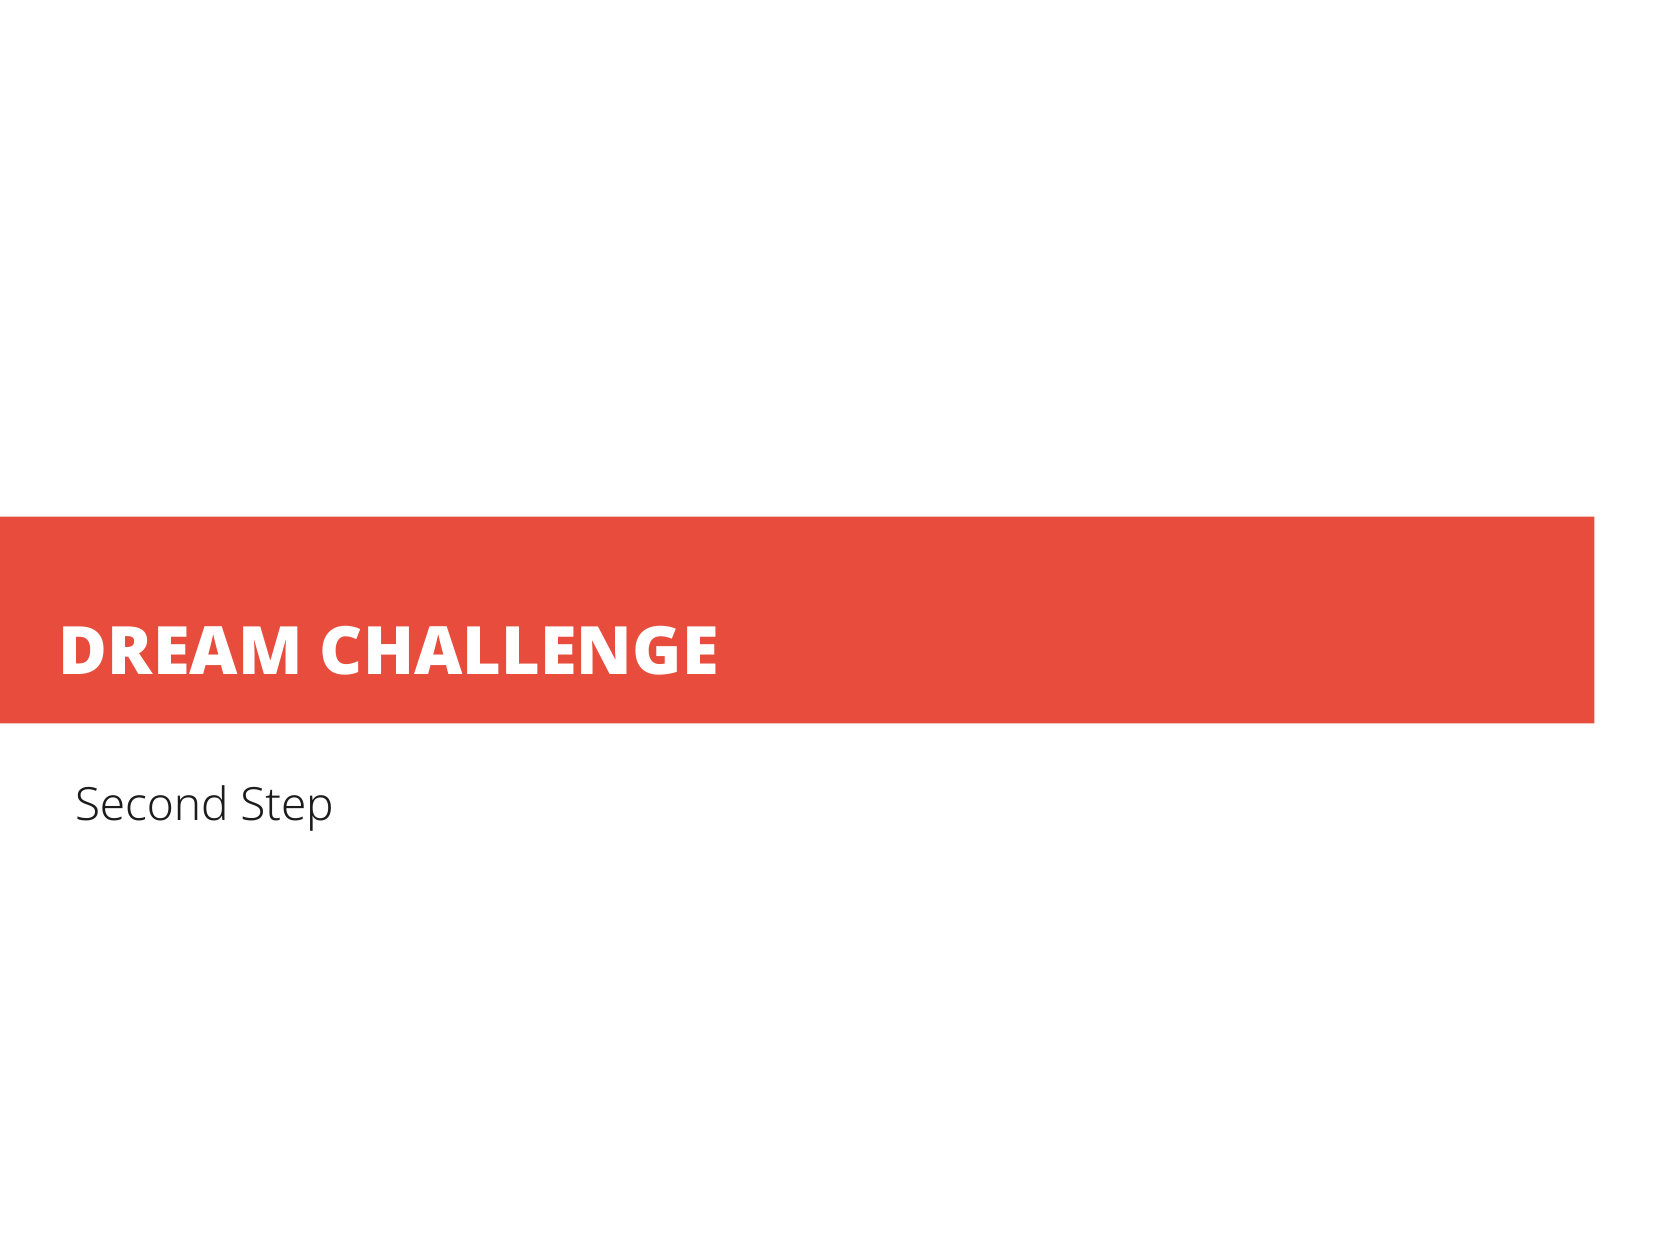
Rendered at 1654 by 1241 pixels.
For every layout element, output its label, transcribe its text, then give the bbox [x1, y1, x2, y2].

title DREAM CHALLENGE [59, 546, 1595, 694]
subtitle Second Step [75, 771, 1581, 1186]
